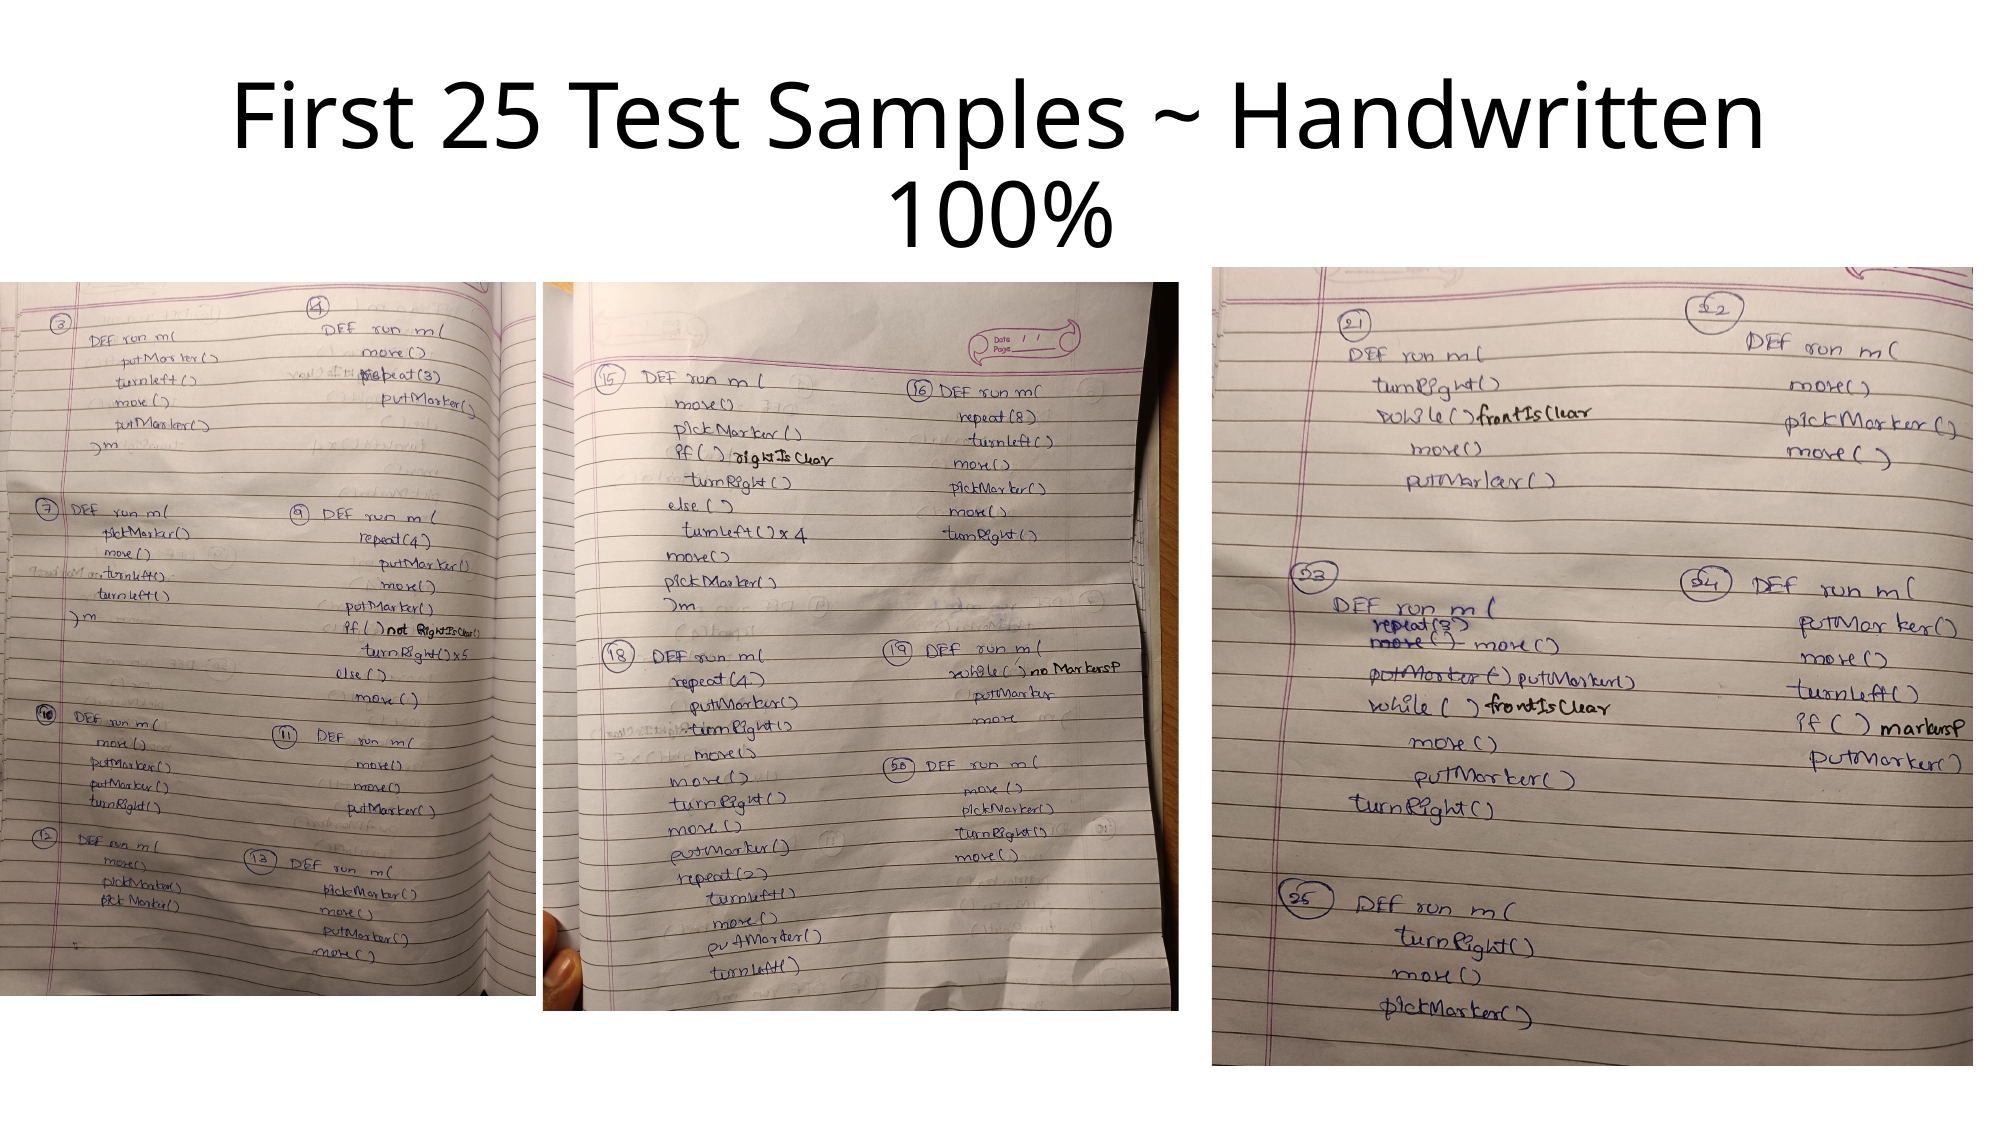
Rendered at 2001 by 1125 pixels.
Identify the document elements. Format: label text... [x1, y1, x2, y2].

title First 25 Test Samples ~ Handwritten 100% [137, 59, 1863, 278]
picture [542, 282, 1179, 1011]
picture [0, 282, 536, 996]
picture [1211, 267, 1973, 1066]
